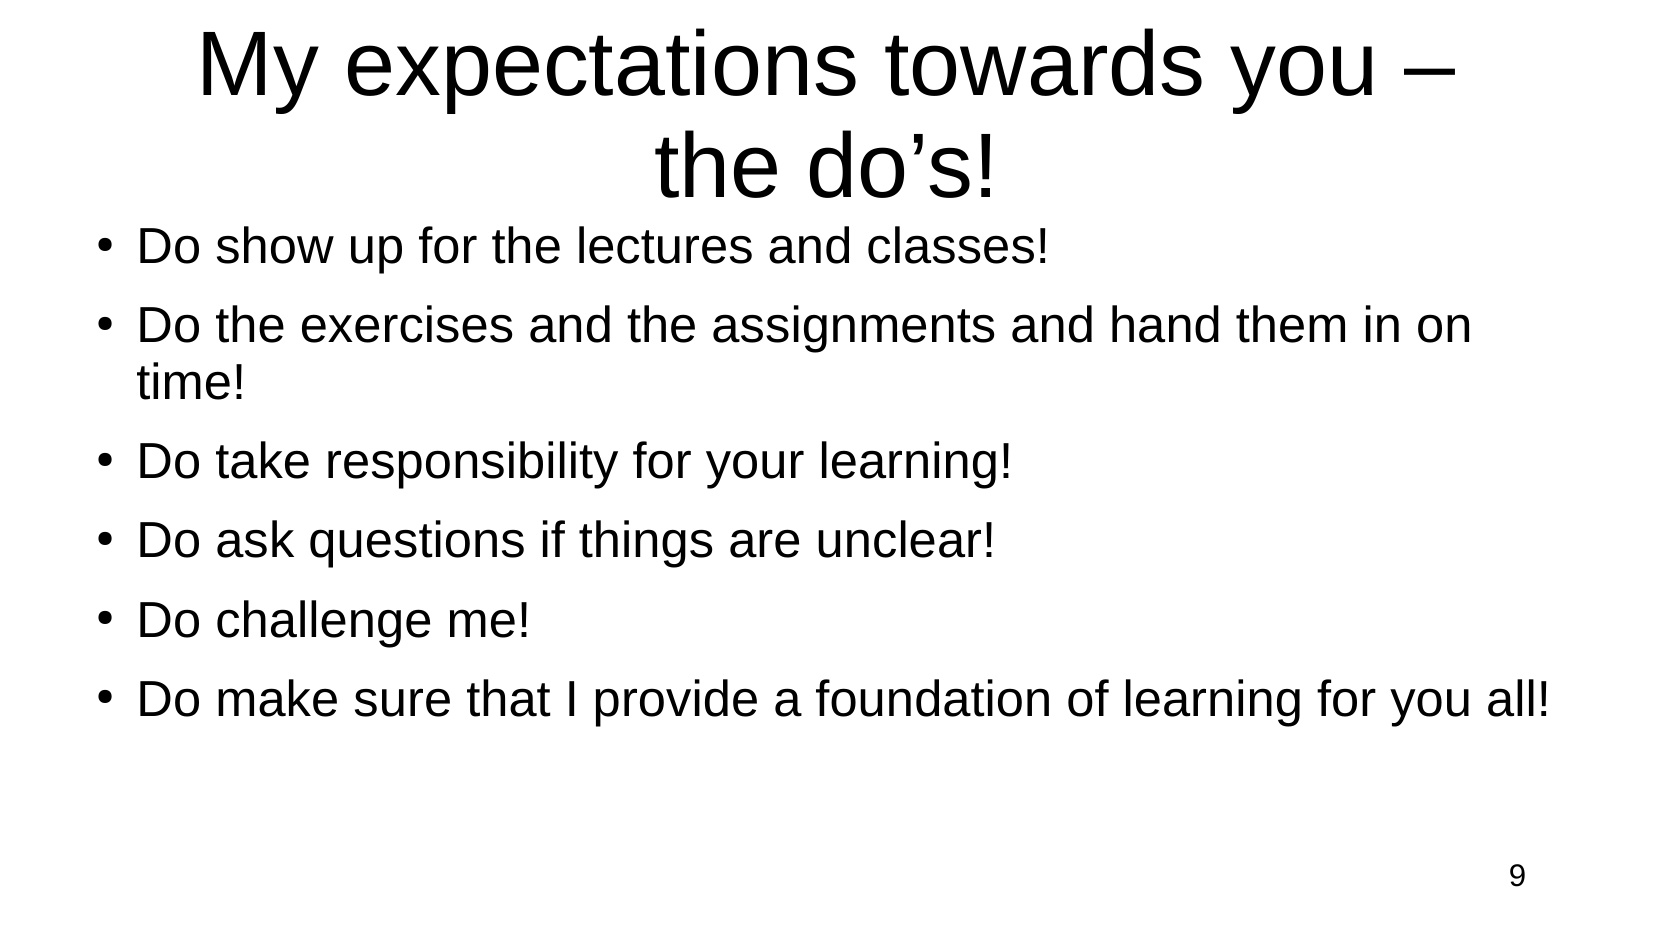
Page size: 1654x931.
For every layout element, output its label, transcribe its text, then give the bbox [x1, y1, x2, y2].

text_box <nummer> [1494, 850, 1654, 921]
list Do show up for the lectures and classes! Do the exercises and the assignments and hand them in on time! Do take responsibility for your learning! Do ask questions if things are unclear! Do challenge me! Do make sure that I provide a foundation of learning for you all! [82, 217, 1571, 758]
title My expectations towards you – the do’s! [82, 12, 1571, 217]
